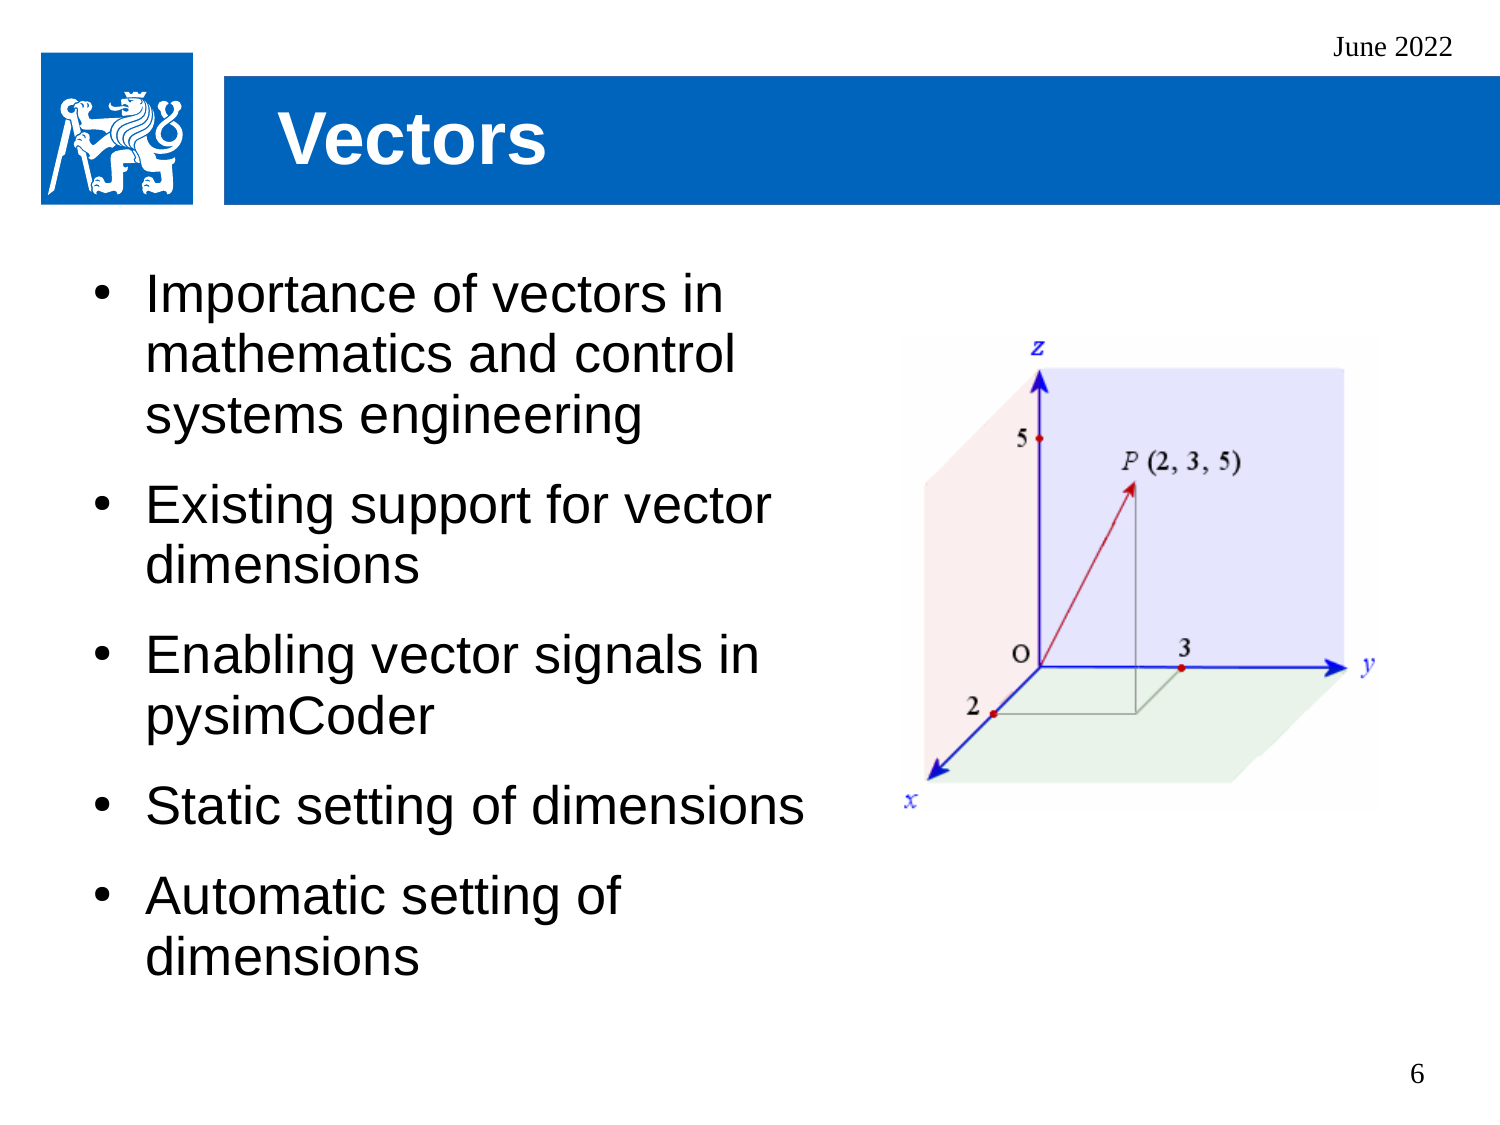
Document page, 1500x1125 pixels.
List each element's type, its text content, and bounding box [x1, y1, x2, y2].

list Importance of vectors in mathematics and control systems engineering Existing support for vector dimensions Enabling vector signals in pysimCoder Static setting of dimensions Automatic setting of dimensions [75, 263, 901, 1051]
picture [900, 337, 1378, 813]
title Vectors [277, 44, 1500, 181]
